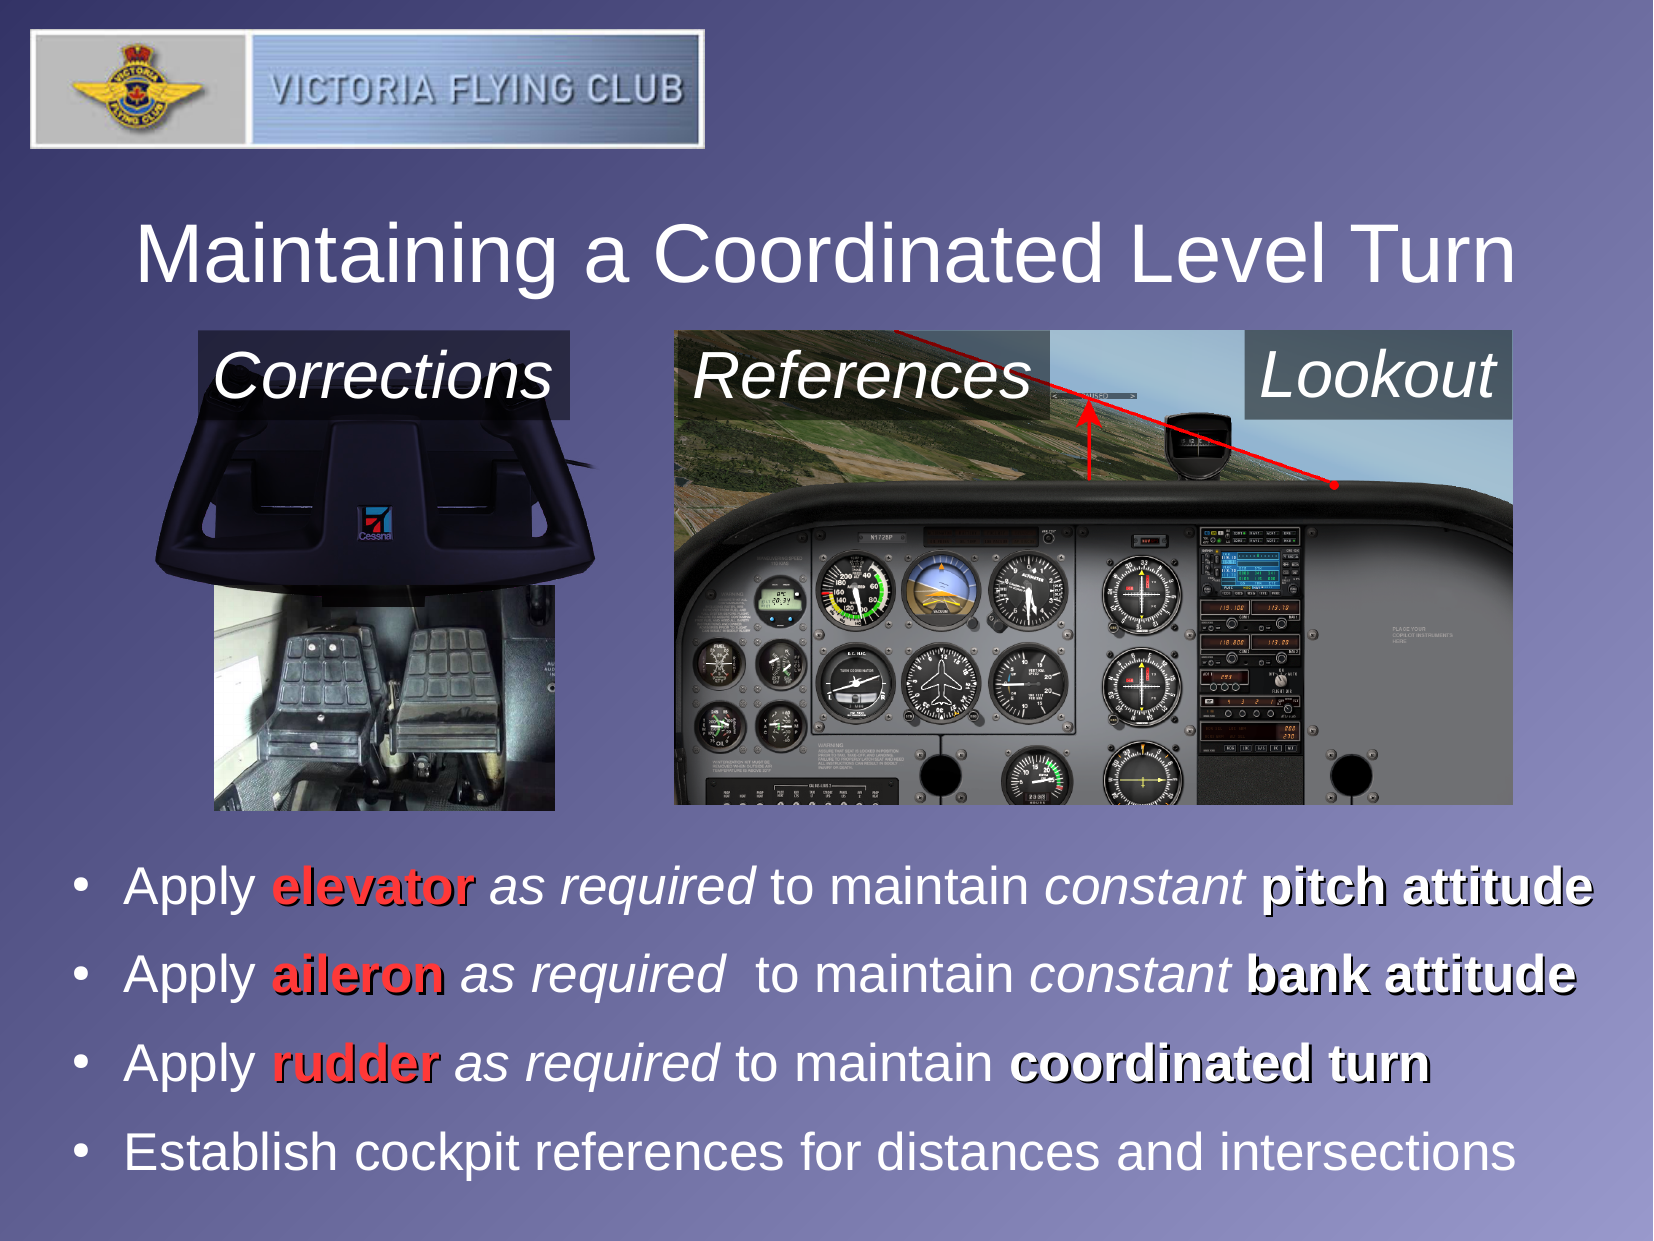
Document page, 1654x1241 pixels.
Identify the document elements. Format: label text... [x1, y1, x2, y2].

picture [674, 330, 1513, 805]
picture [149, 357, 600, 811]
picture [30, 29, 705, 149]
text_box Corrections [198, 330, 570, 421]
text_box Lookout [1244, 330, 1513, 420]
title Maintaining a Coordinated Level Turn [82, 150, 1571, 358]
text_box References [677, 330, 1050, 421]
list Apply elevator as required to maintain constant pitch attitude Apply aileron as required to maintain constant bank attitude Apply rudder as required to maintain coordinated turn Establish cockpit references for distances and intersections [54, 856, 1599, 1217]
